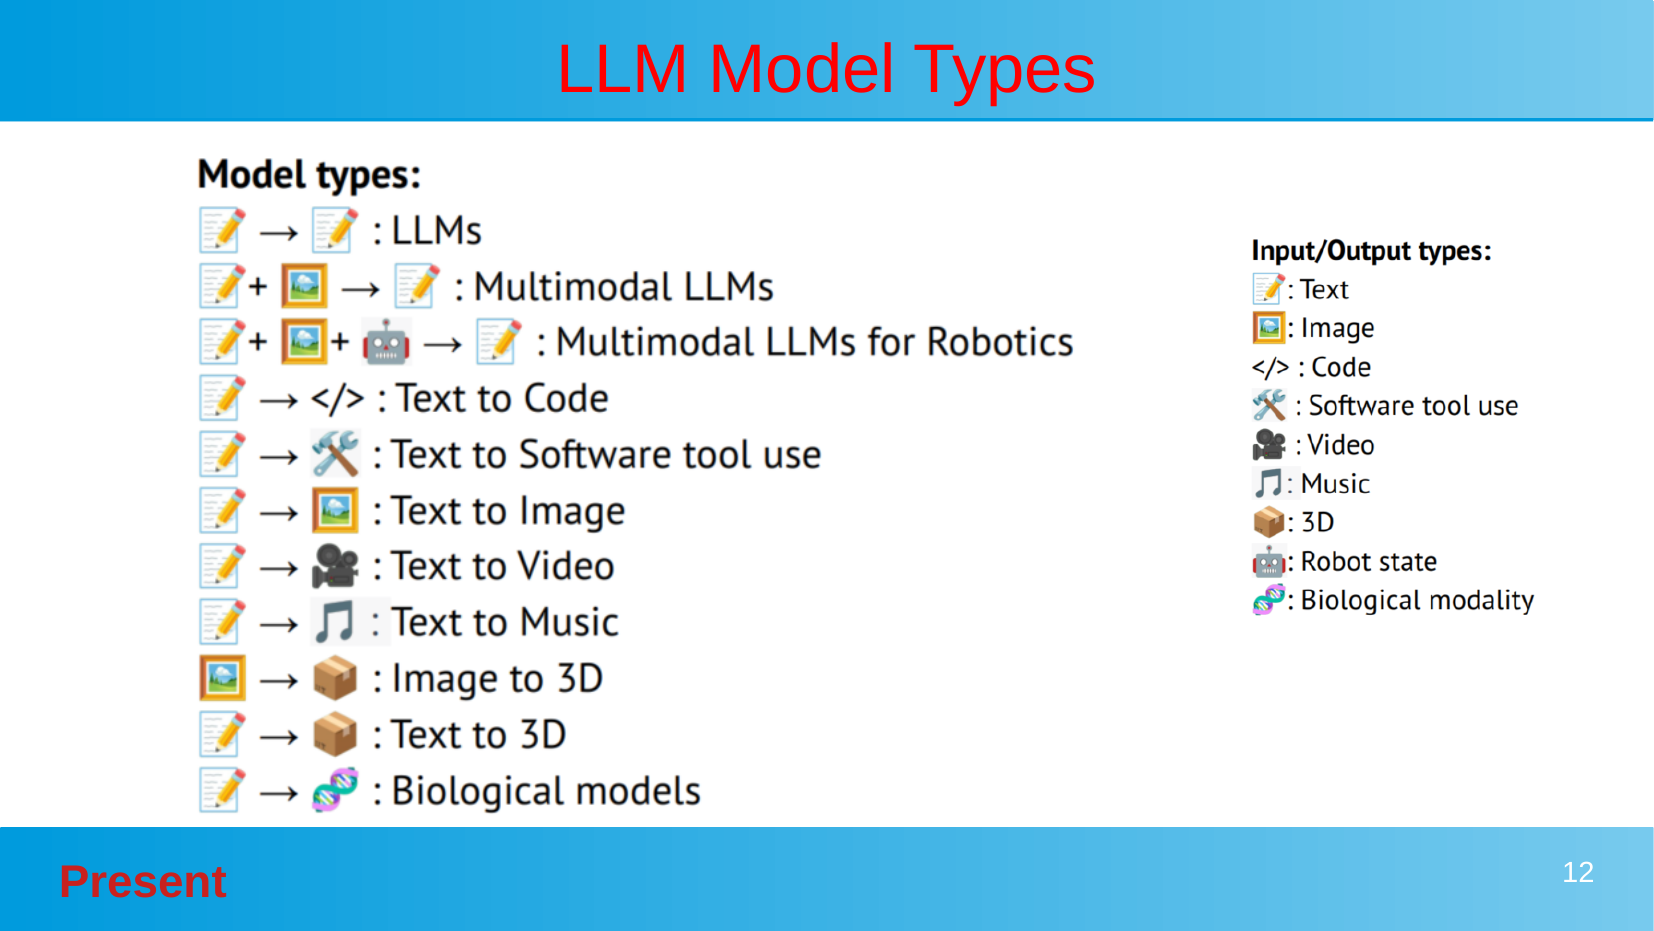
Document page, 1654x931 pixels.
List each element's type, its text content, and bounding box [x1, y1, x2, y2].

picture [161, 132, 1126, 826]
title LLM Model Types [59, 29, 1595, 108]
picture [1239, 224, 1576, 627]
